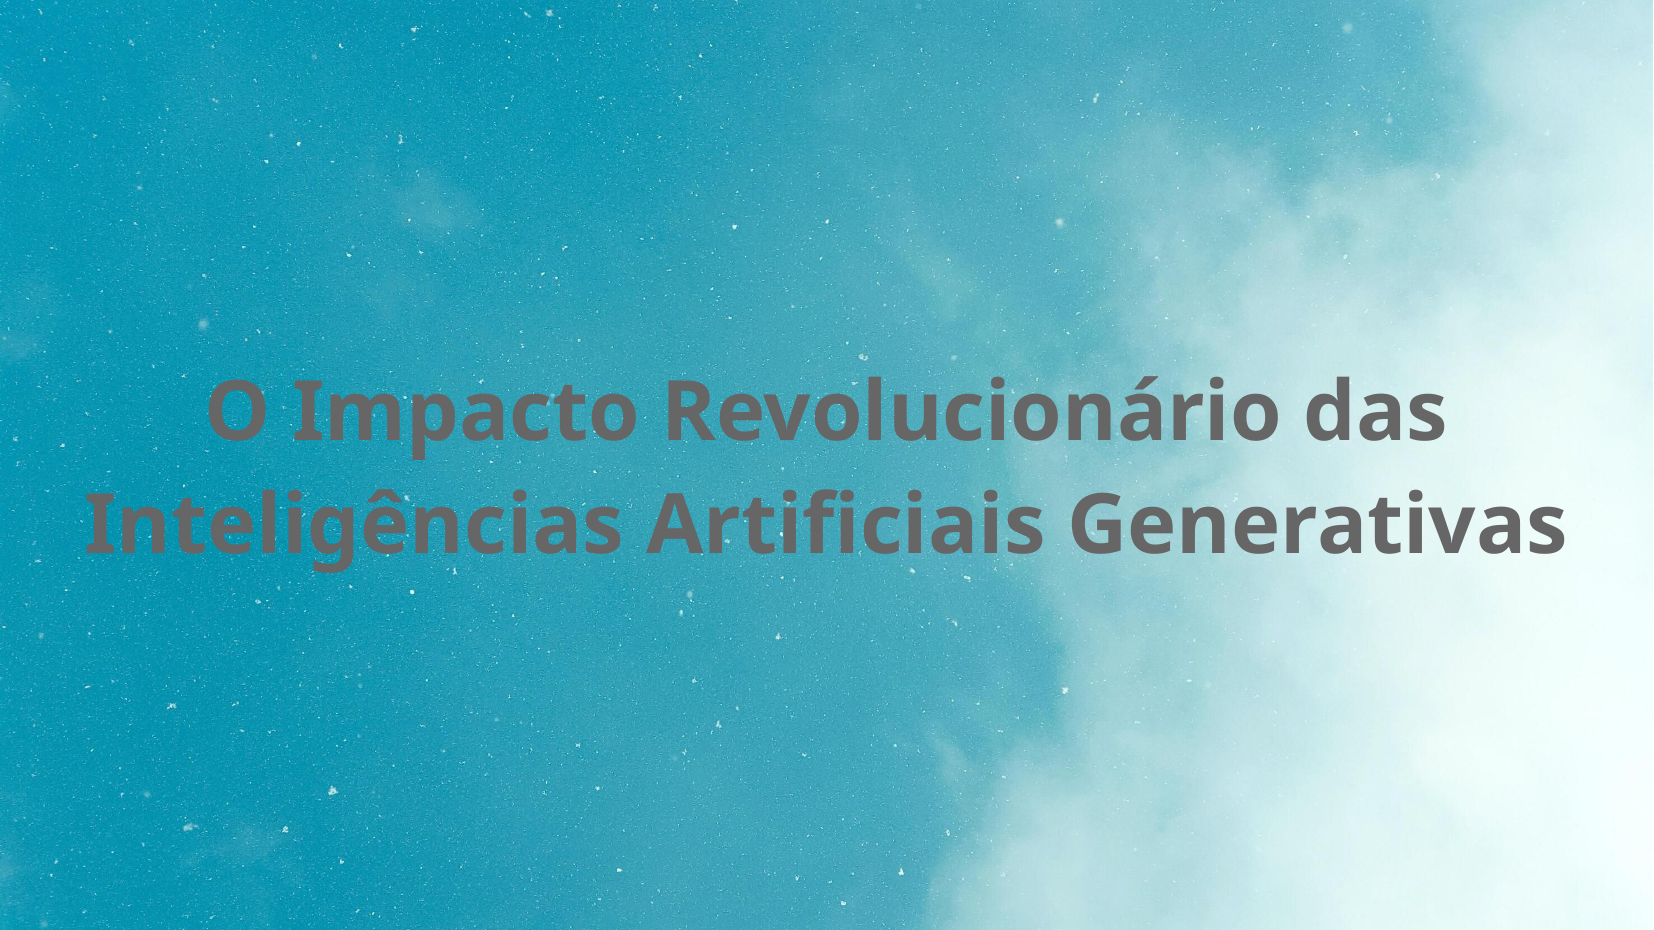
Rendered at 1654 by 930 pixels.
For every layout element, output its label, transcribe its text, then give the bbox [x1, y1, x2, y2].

title O Impacto Revolucionário das Inteligências Artificiais Generativas [0, 814, 1653, 930]
